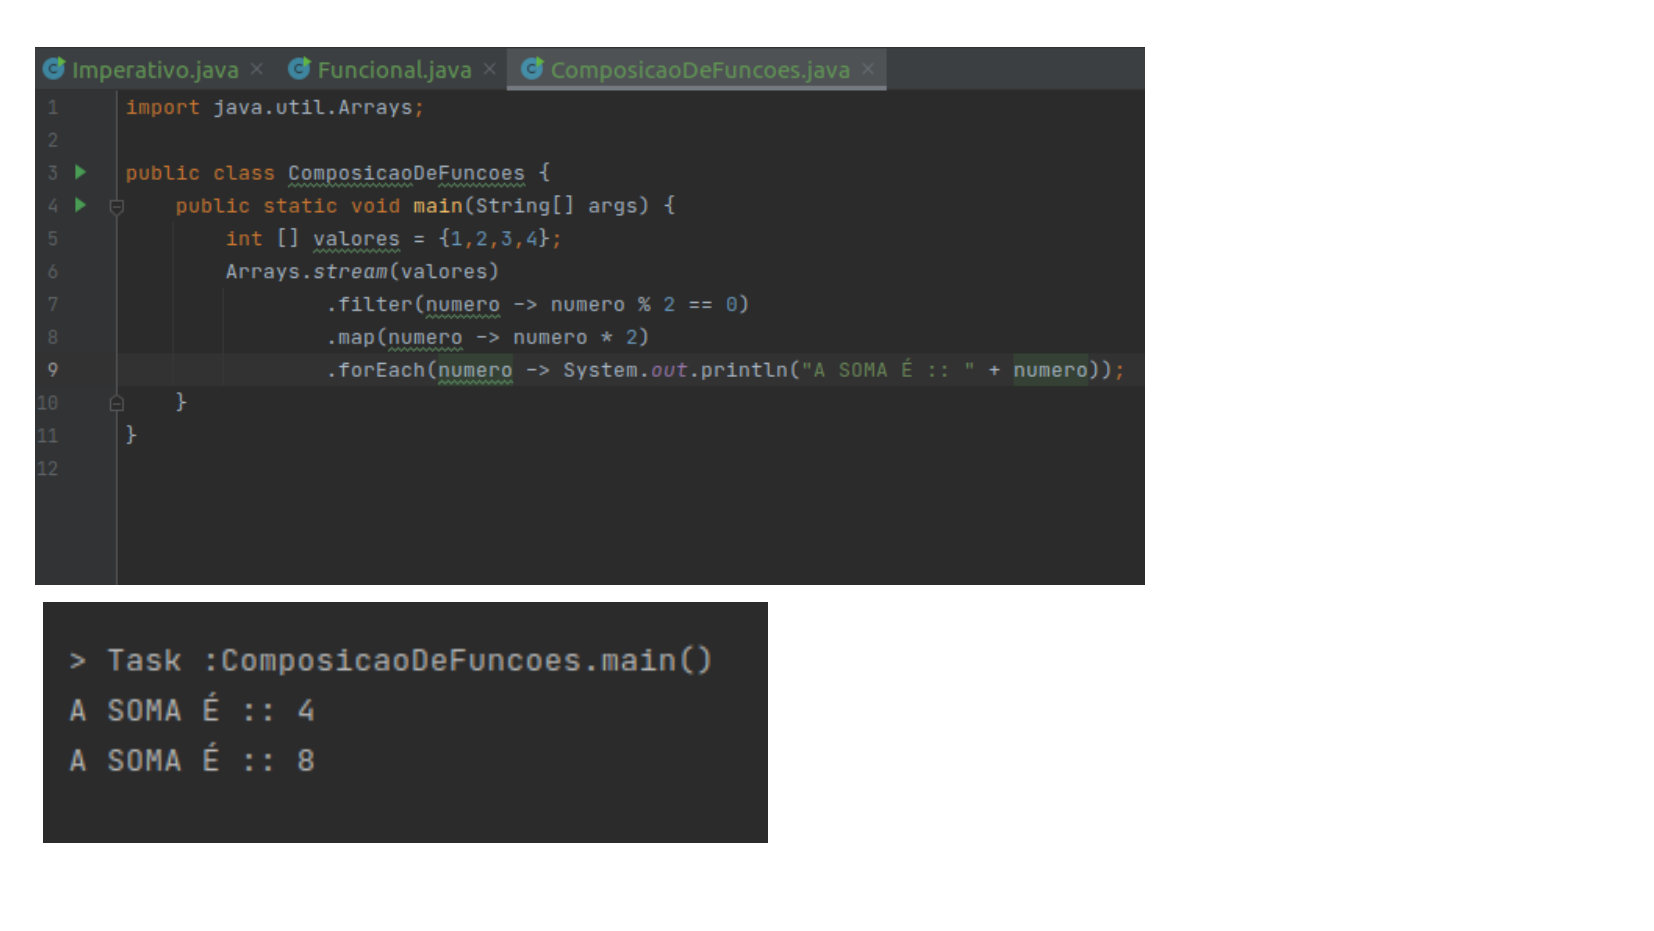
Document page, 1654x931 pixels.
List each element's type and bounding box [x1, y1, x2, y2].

picture [35, 47, 1145, 585]
picture [43, 602, 768, 843]
